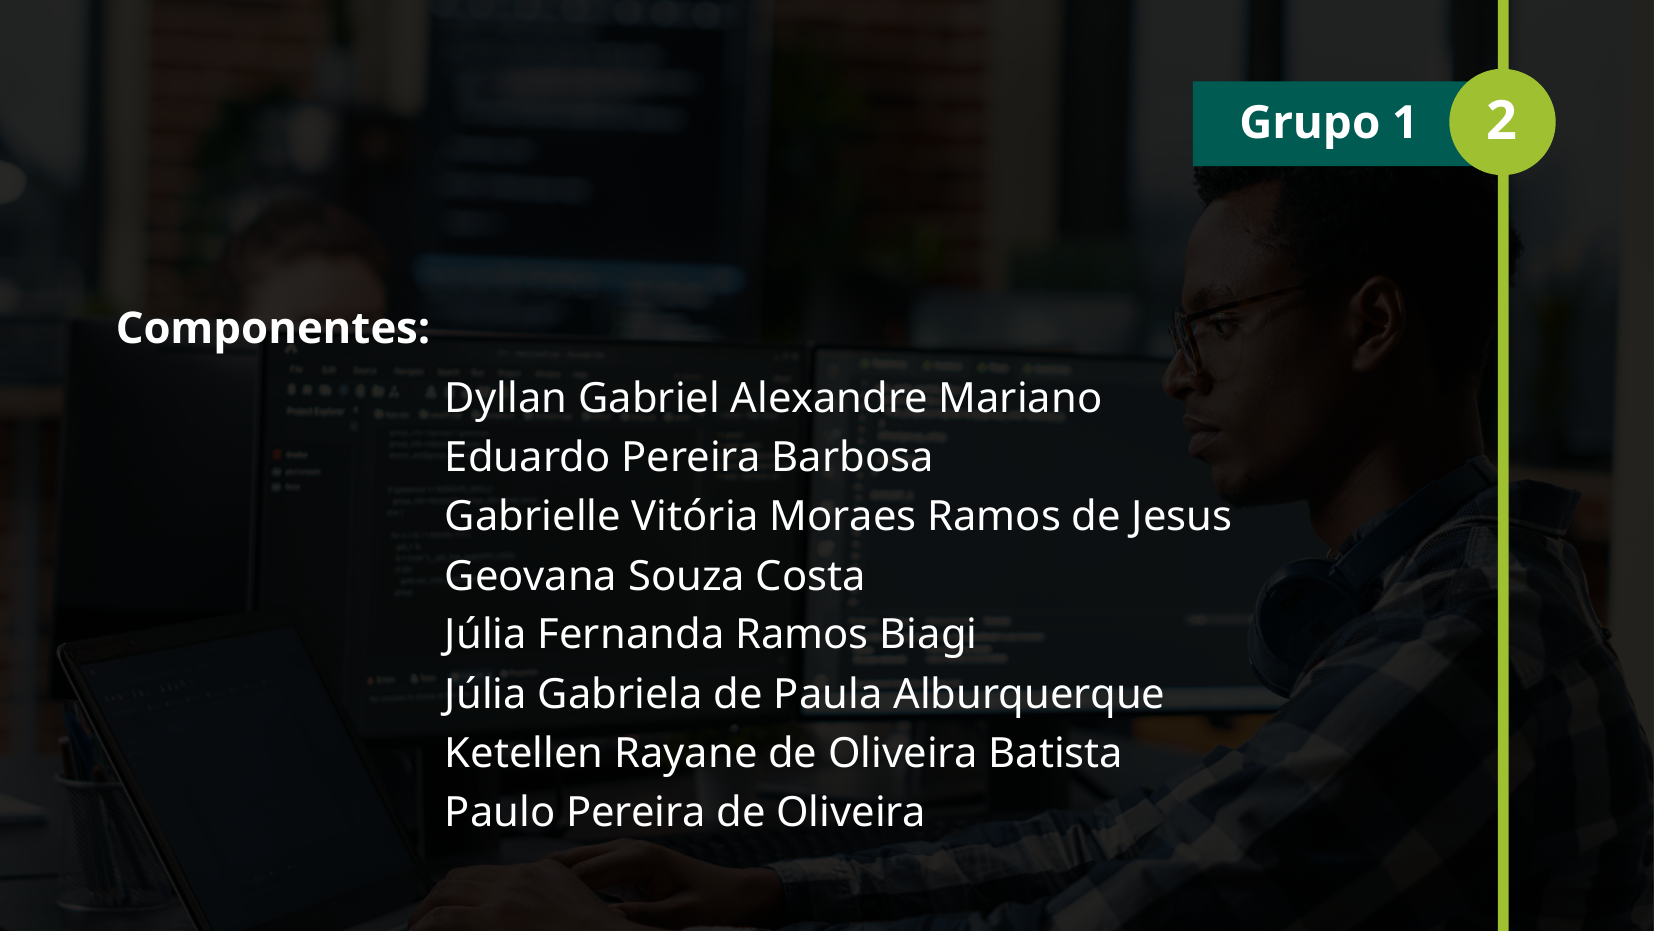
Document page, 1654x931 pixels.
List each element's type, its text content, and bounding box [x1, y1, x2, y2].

text_box Paulo Pereira de Oliveira [430, 774, 1498, 845]
text_box [0, 0, 1654, 931]
text_box Júlia Gabriela de Paula Alburquerque [430, 655, 1498, 715]
text_box Grupo 1 [1211, 81, 1434, 161]
text_box Eduardo Pereira Barbosa [430, 419, 1498, 478]
text_box Geovana Souza Costa [430, 537, 1498, 609]
text_box Dyllan Gabriel Alexandre Mariano [430, 360, 1498, 419]
text_box Ketellen Rayane de Oliveira Batista [430, 715, 1498, 774]
text_box 2 [1453, 74, 1532, 167]
text_box Gabrielle Vitória Moraes Ramos de Jesus [430, 478, 1498, 537]
text_box Júlia Fernanda Ramos Biagi [430, 609, 1498, 655]
text_box Componentes: [101, 289, 1497, 363]
